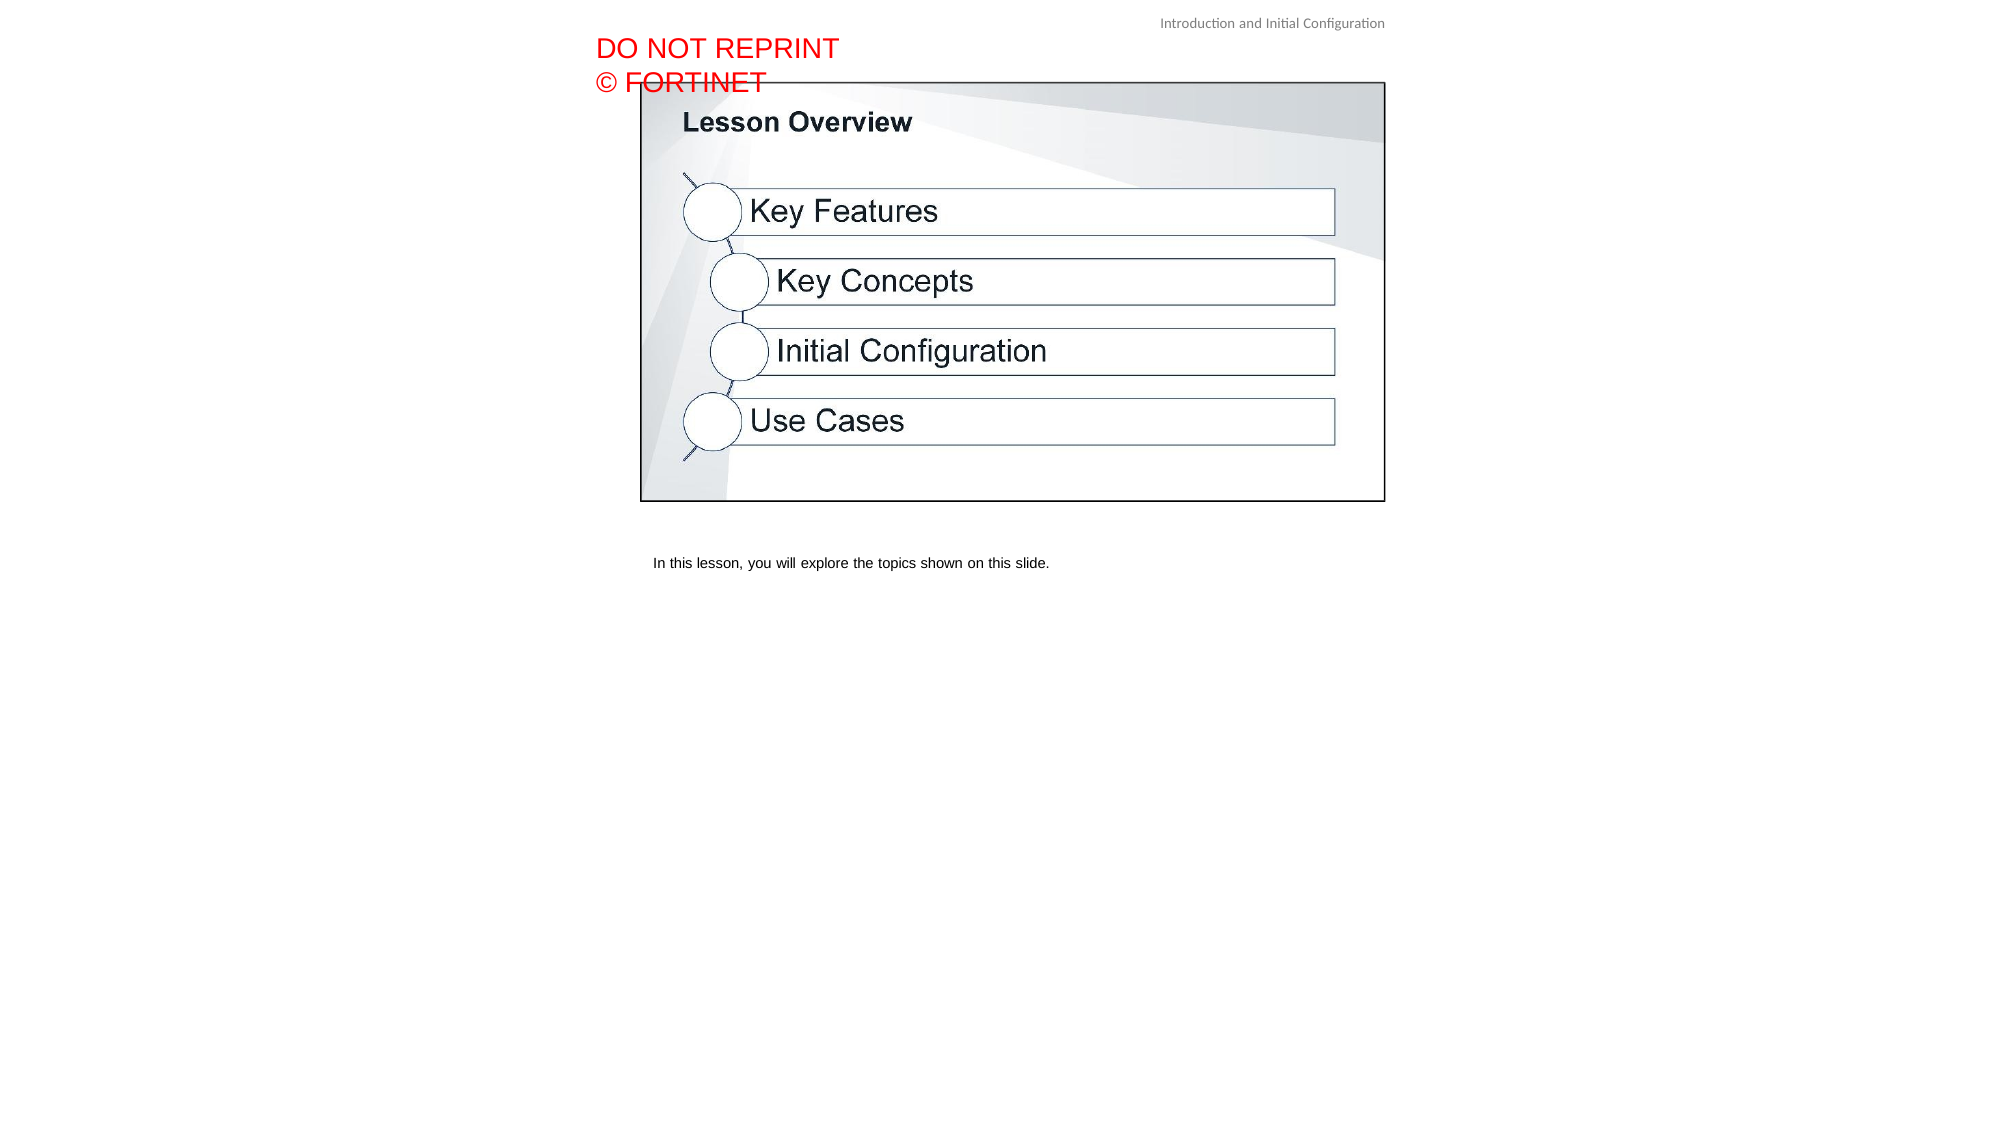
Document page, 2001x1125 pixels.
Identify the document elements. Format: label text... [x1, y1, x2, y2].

text_box DO NOT REPRINT © FORTINET [594, 28, 841, 98]
picture [642, 84, 1383, 500]
text_box [640, 81, 1386, 502]
text_box Introduction and Initial Configuration [1158, 11, 1386, 32]
text_box In this lesson, you will explore the topics shown on this slide. [651, 552, 1052, 573]
